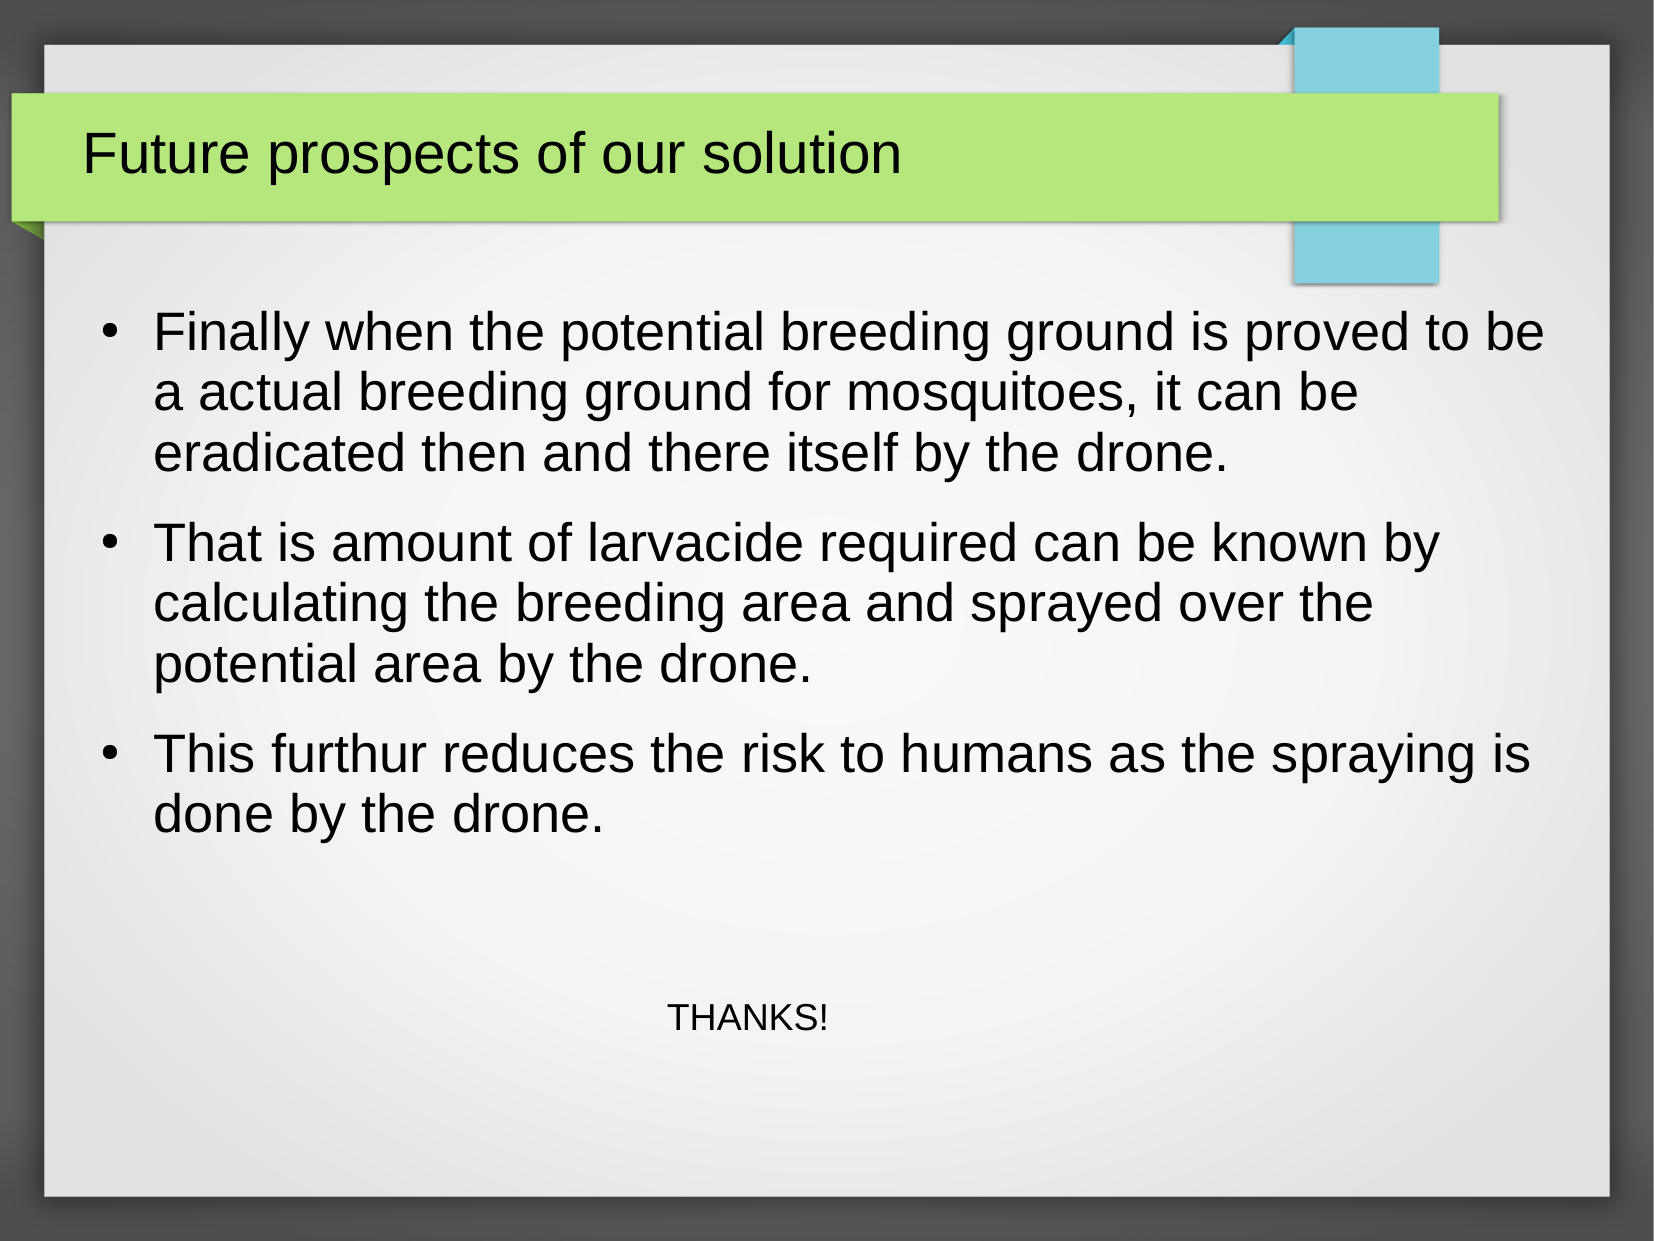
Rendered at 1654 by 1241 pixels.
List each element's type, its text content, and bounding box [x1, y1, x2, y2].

picture [0, 0, 1654, 1241]
list Finally when the potential breeding ground is proved to be a actual breeding ground for mosquitoes, it can be eradicated then and there itself by the drone. That is amount of larvacide required can be known by calculating the breeding area and sprayed over the potential area by the drone. This furthur reduces the risk to humans as the spraying is done by the drone. [82, 301, 1571, 1021]
title Future prospects of our solution [82, 94, 1264, 213]
text_box THANKS! [652, 989, 901, 1047]
